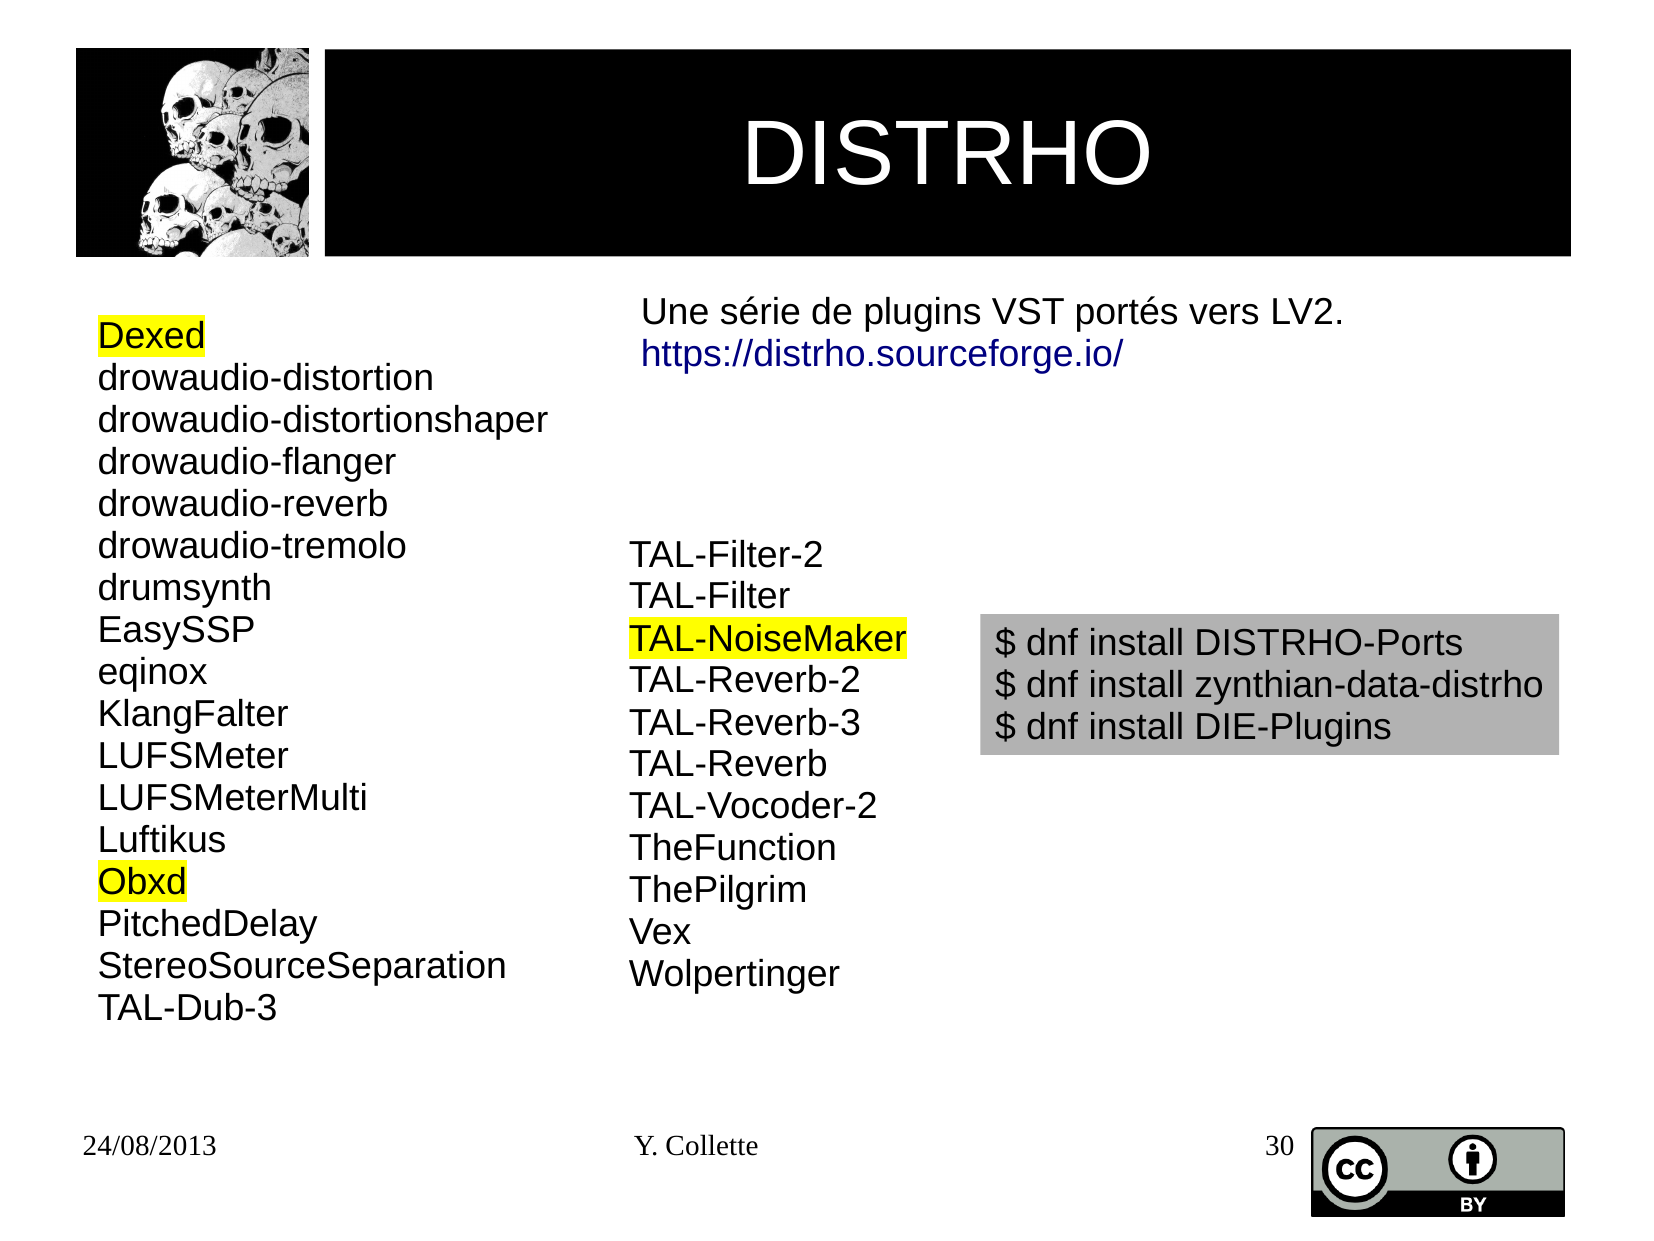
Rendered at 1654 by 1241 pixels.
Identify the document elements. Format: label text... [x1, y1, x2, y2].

text_box Dexed drowaudio-distortion drowaudio-distortionshaper drowaudio-flanger drowaudio-reverb drowaudio-tremolo drumsynth EasySSP eqinox KlangFalter LUFSMeter LUFSMeterMulti Luftikus Obxd PitchedDelay StereoSourceSeparation TAL-Dub-3 [82, 307, 650, 1036]
picture [76, 48, 309, 257]
text_box TAL-Filter-2 TAL-Filter TAL-NoiseMaker TAL-Reverb-2 TAL-Reverb-3 TAL-Reverb TAL-Vocoder-2 TheFunction ThePilgrim Vex Wolpertinger [614, 525, 1016, 1003]
text_box Une série de plugins VST portés vers LV2. https://distrho.sourceforge.io/ [625, 283, 1560, 383]
picture [1311, 1127, 1565, 1217]
title DISTRHO [324, 49, 1571, 257]
text_box $ dnf install DISTRHO-Ports $ dnf install zynthian-data-distrho $ dnf install DIE-Plugins [980, 614, 1560, 755]
